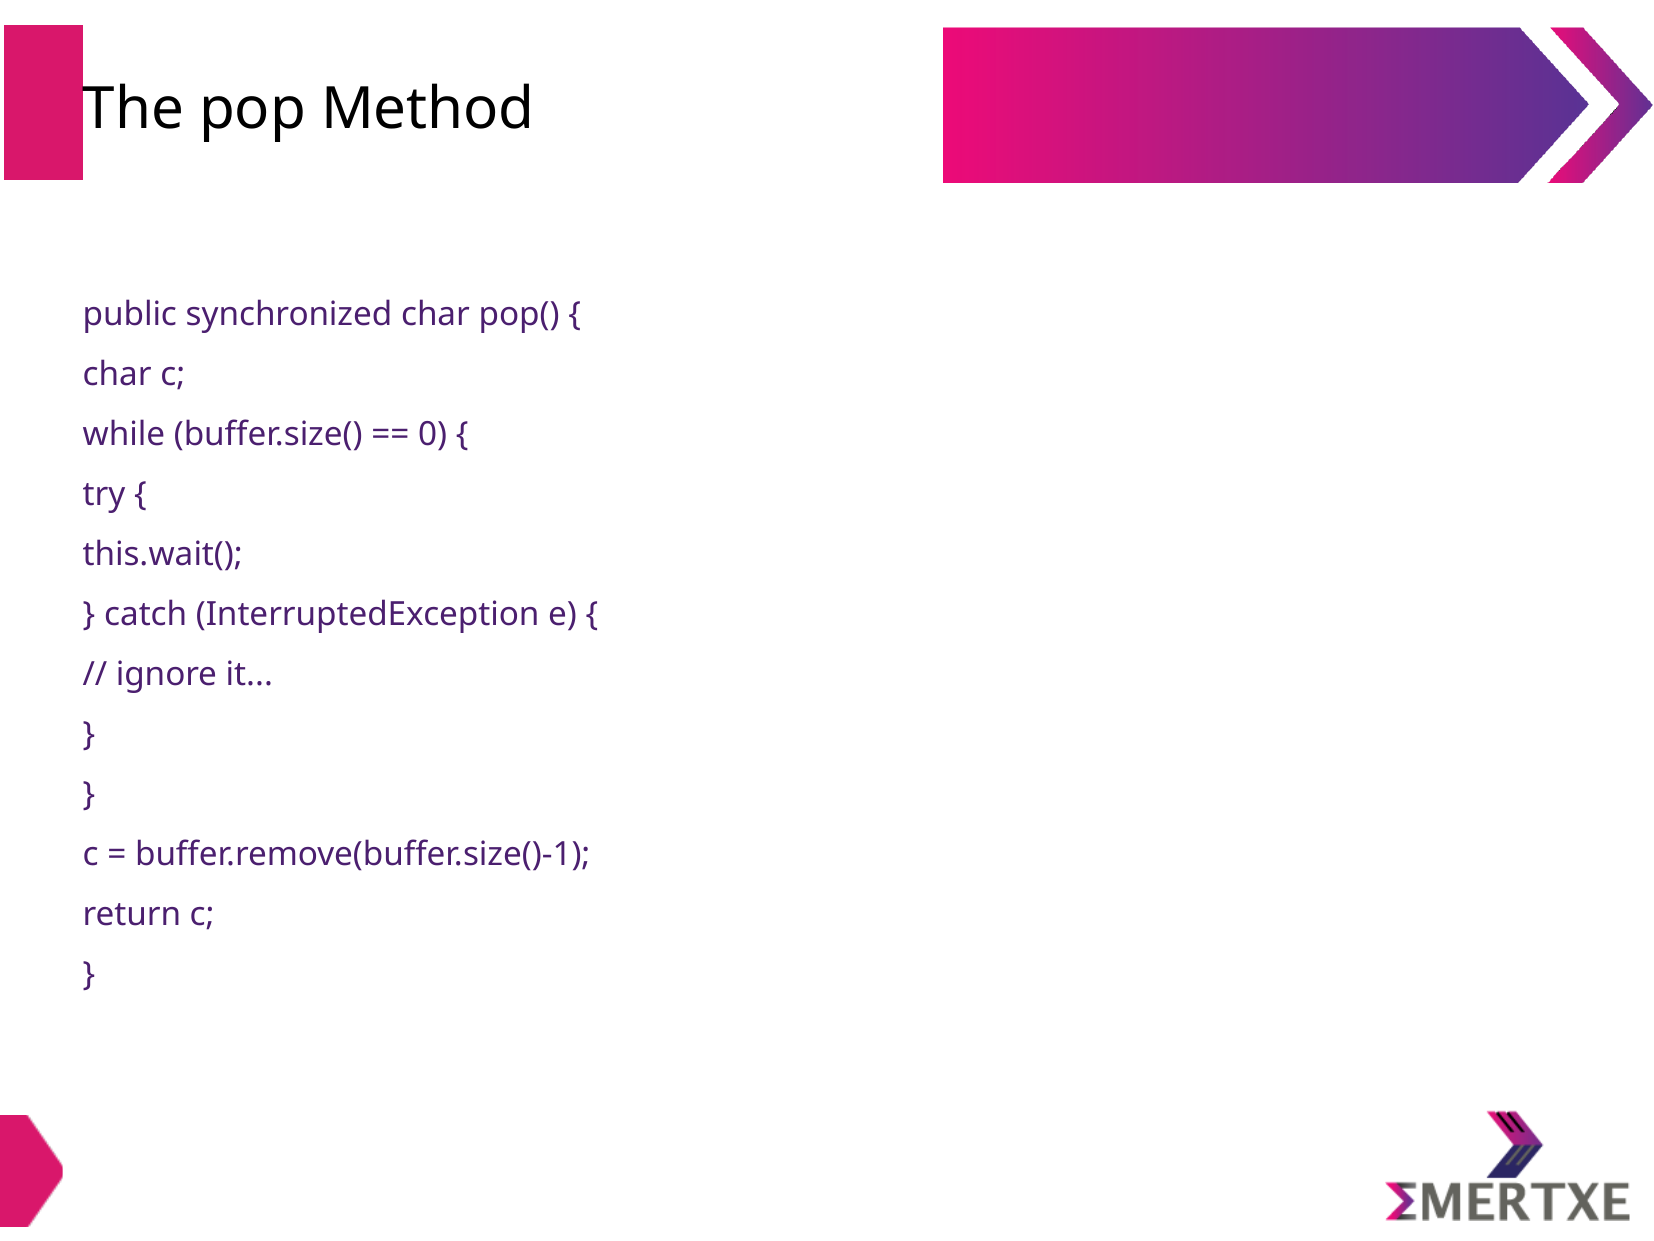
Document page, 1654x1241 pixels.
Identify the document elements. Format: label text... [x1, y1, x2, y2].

picture [1385, 1107, 1631, 1221]
title The pop Method [82, 2, 1571, 210]
picture [1571, 27, 1653, 183]
list public synchronized char pop() { char c; while (buffer.size() == 0) { try { this.wait(); } catch (InterruptedException e) { // ignore it... } } c = buffer.remove(buffer.size()-1); return c; } [82, 290, 1571, 1010]
